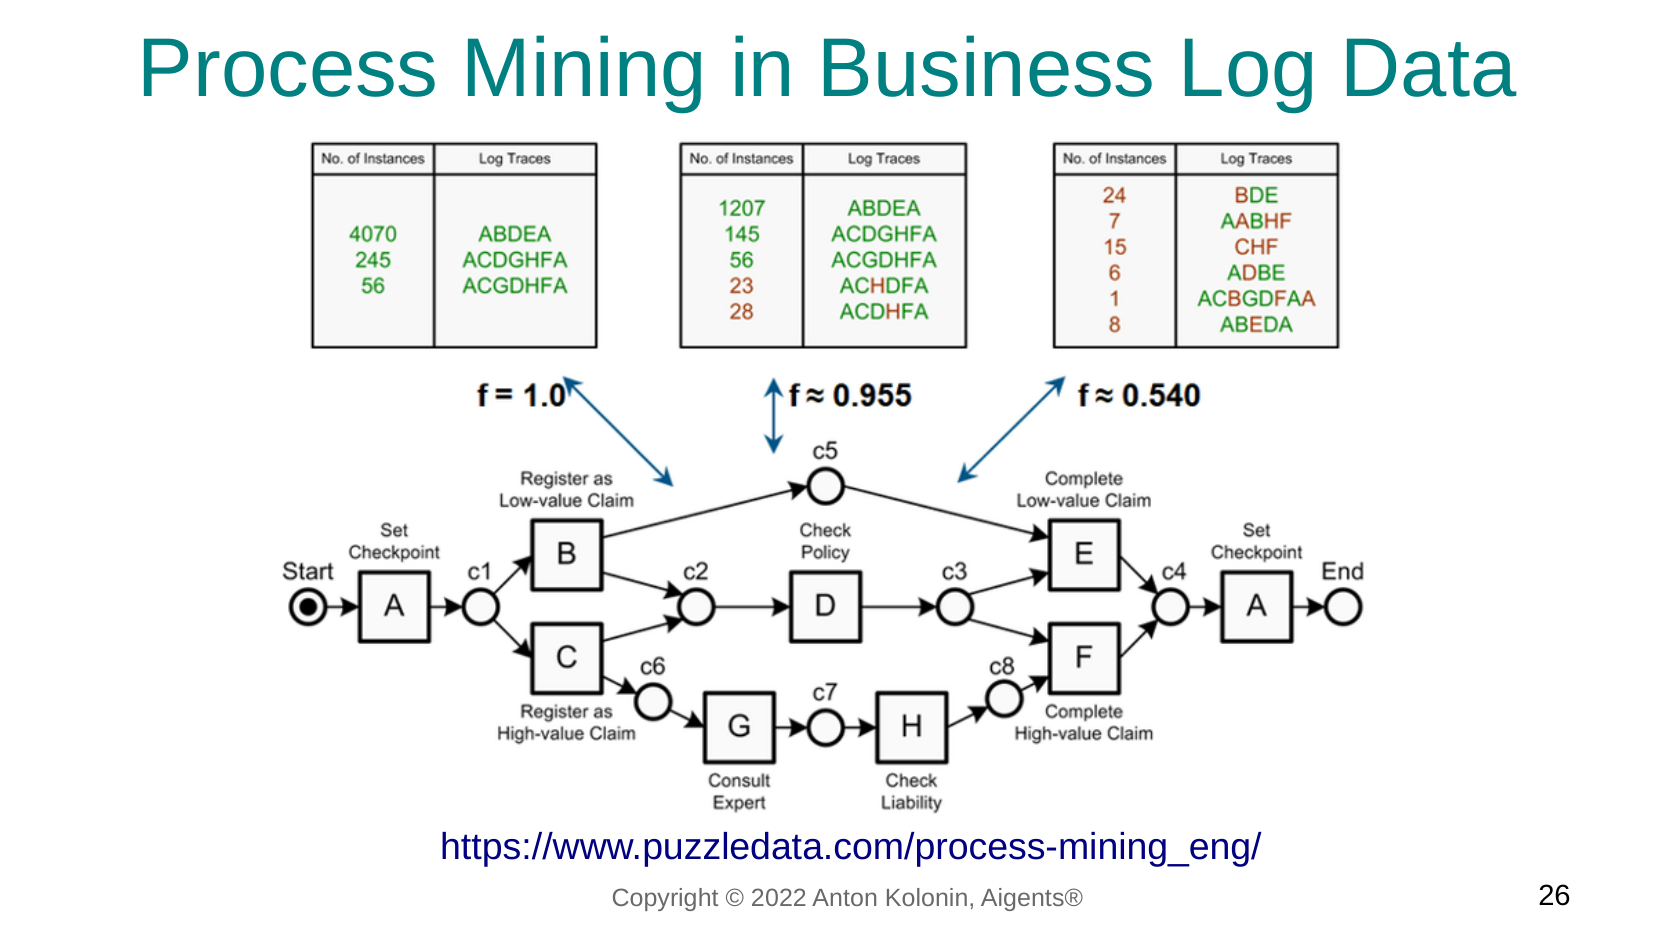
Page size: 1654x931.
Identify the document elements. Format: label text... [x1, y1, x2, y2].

text_box Process Mining in Business Log Data [0, 0, 1653, 135]
text_box https://www.puzzledata.com/process-mining_eng/ [425, 818, 1277, 876]
picture [254, 135, 1387, 833]
